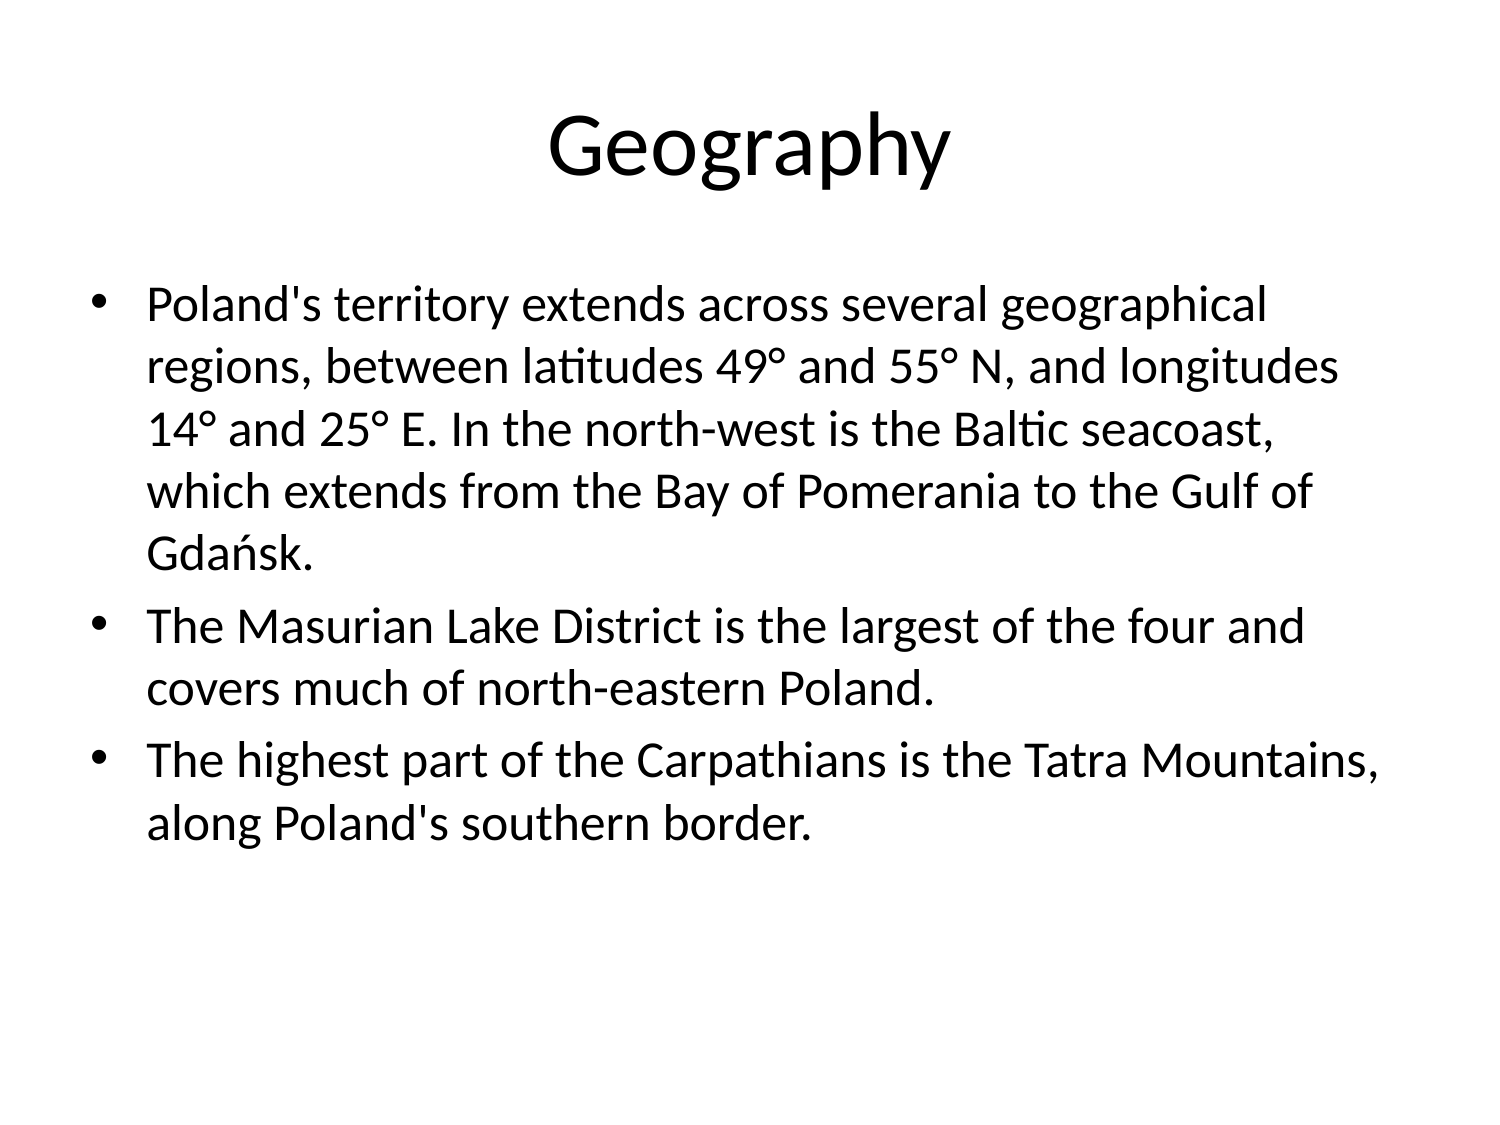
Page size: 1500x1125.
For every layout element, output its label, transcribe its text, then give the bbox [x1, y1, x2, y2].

title Geography [75, 45, 1425, 233]
list Poland's territory extends across several geographical regions, between latitudes 49° and 55° N, and longitudes 14° and 25° E. In the north-west is the Baltic seacoast, which extends from the Bay of Pomerania to the Gulf of Gdańsk. The Masurian Lake District is the largest of the four and covers much of north-eastern Poland. The highest part of the Carpathians is the Tatra Mountains, along Poland's southern border. [75, 262, 1425, 1005]
